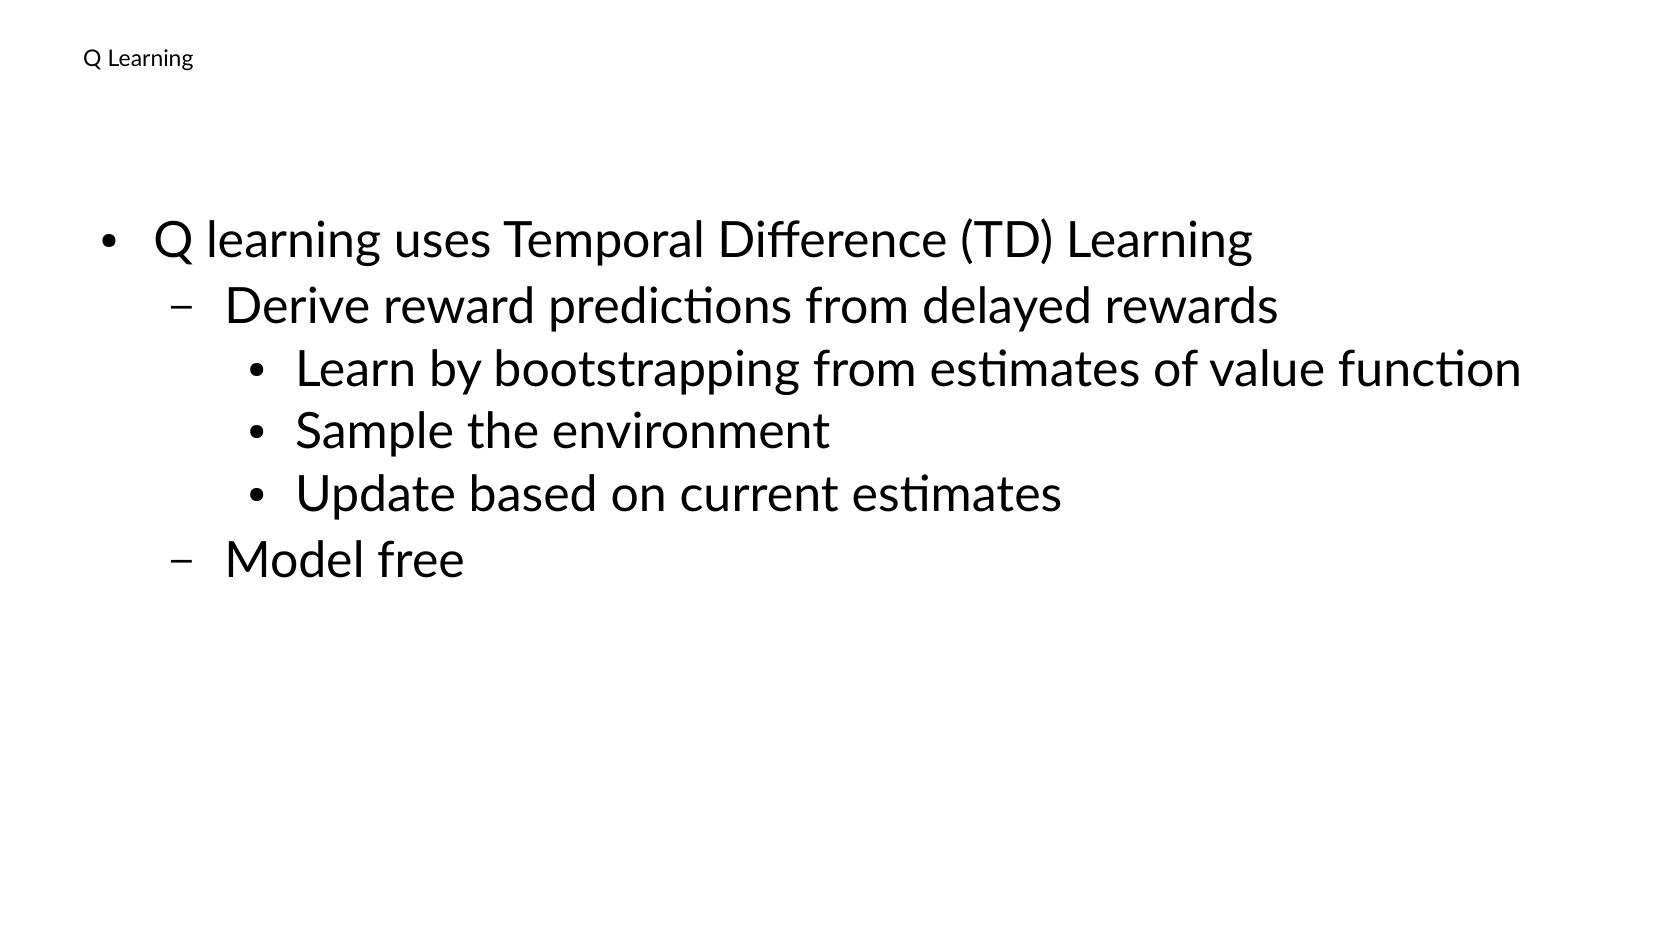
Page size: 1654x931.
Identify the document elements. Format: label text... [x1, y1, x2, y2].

title Q Learning [83, 0, 1571, 119]
list Q learning uses Temporal Difference (TD) Learning Derive reward predictions from delayed rewards Learn by bootstrapping from estimates of value function Sample the environment Update based on current estimates Model free [82, 217, 1571, 839]
